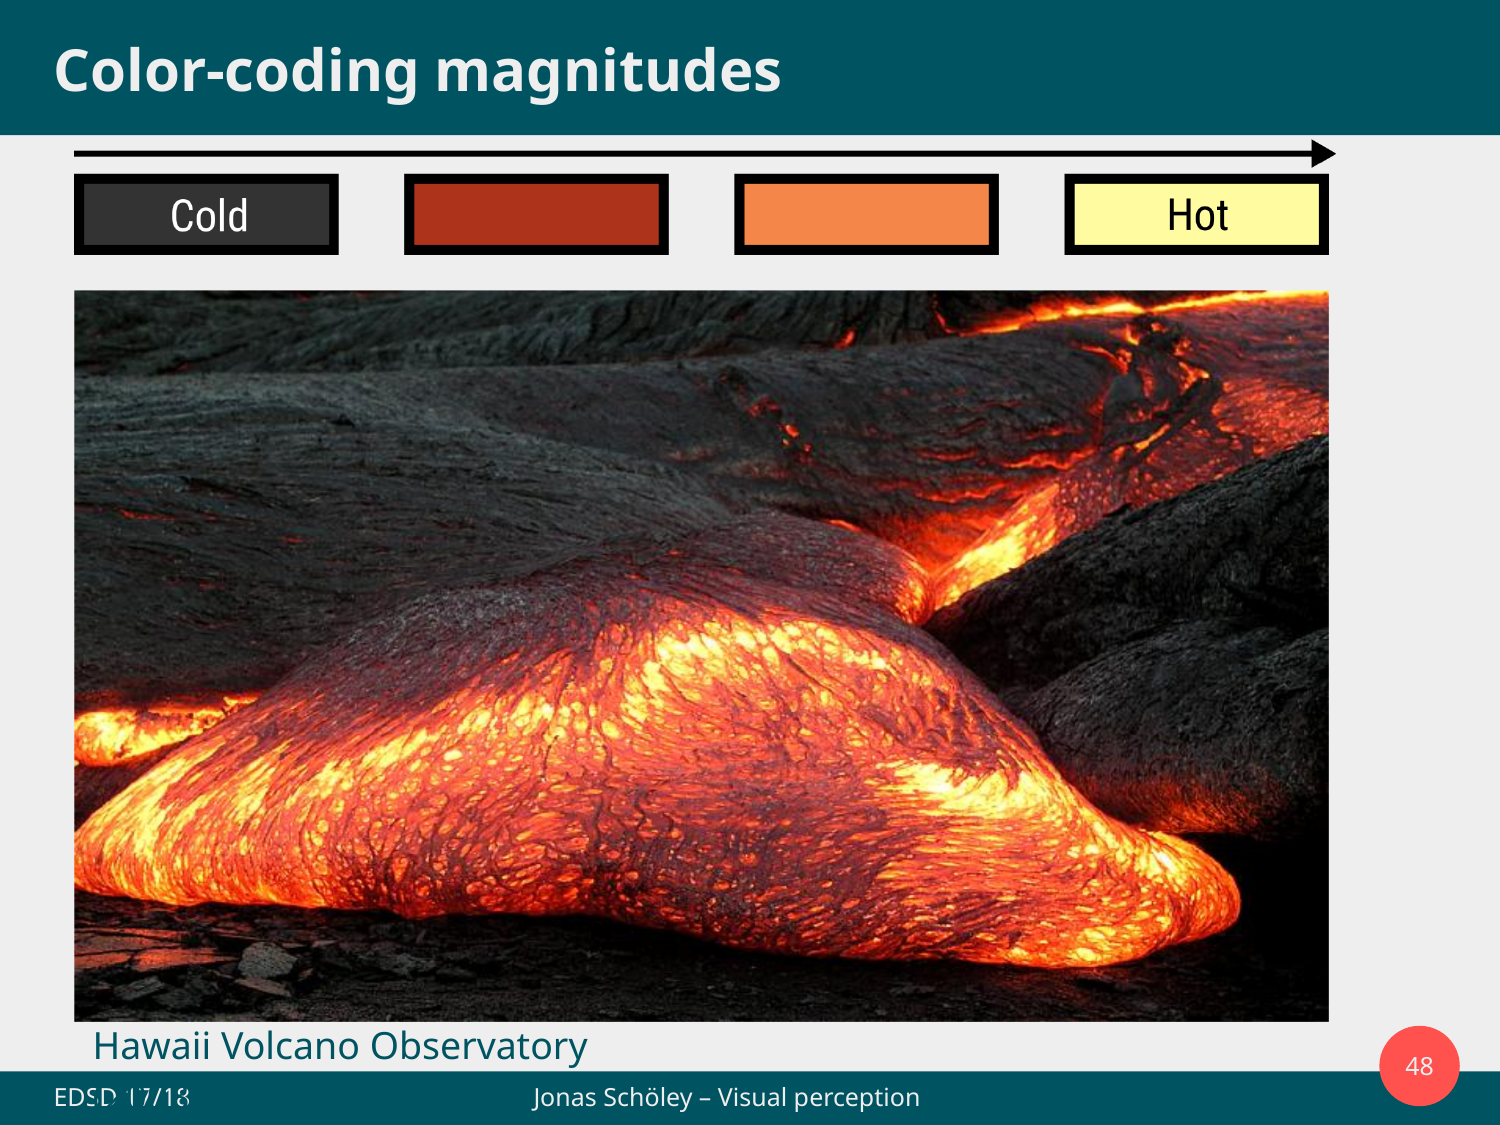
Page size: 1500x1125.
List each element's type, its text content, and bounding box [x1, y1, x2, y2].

picture [74, 139, 1336, 1022]
text_box Hawaii Volcano Observatory (2003). [77, 1022, 643, 1077]
title Color-coding magnitudes [53, 0, 1447, 141]
